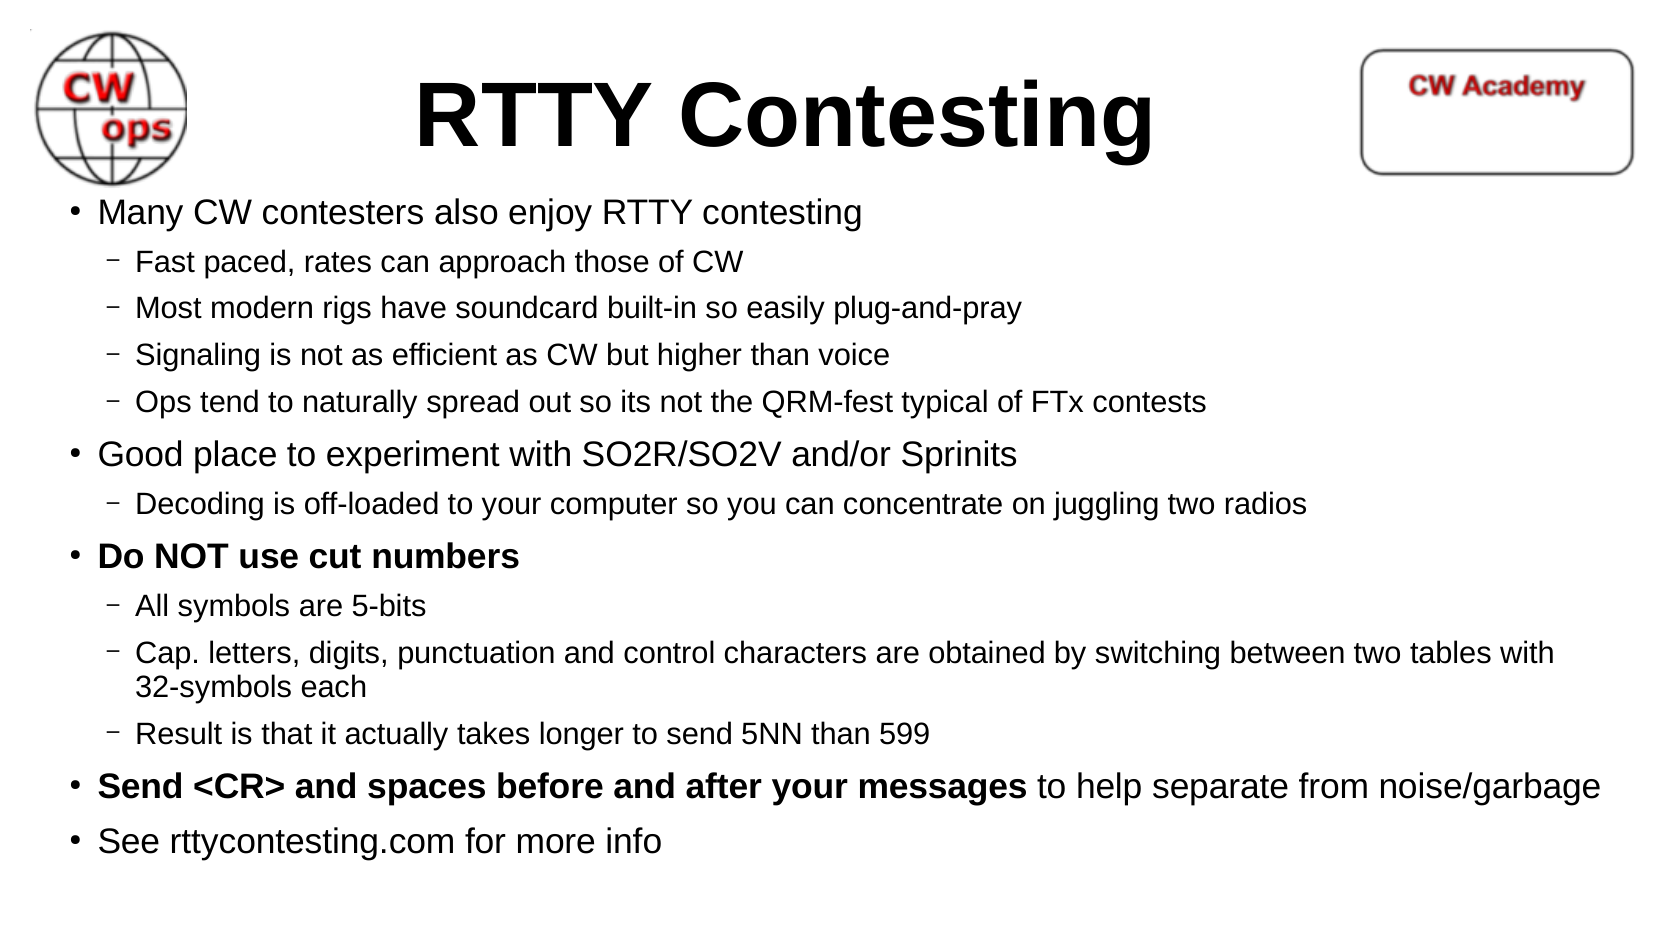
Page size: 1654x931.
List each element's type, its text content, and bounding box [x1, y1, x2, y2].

title RTTY Contesting [41, 37, 1531, 193]
picture [1531, 37, 1640, 186]
picture [30, 29, 187, 180]
list Many CW contesters also enjoy RTTY contesting Fast paced, rates can approach those of CW Most modern rigs have soundcard built-in so easily plug-and-pray Signaling is not as efficient as CW but higher than voice Ops tend to naturally spread out so its not the QRM-fest typical of FTx contests Good place to experiment with SO2R/SO2V and/or Sprinits Decoding is off-loaded to your computer so you can concentrate on juggling two radios Do NOT use cut numbers All symbols are 5-bits Cap. letters, digits, punctuation and control characters are obtained by switching between two tables with 32-symbols each Result is that it actually takes longer to send 5NN than 599 Send <CR> and spaces before and after your messages to help separate from noise/garbage See rttycontesting.com for more info [60, 192, 1606, 916]
